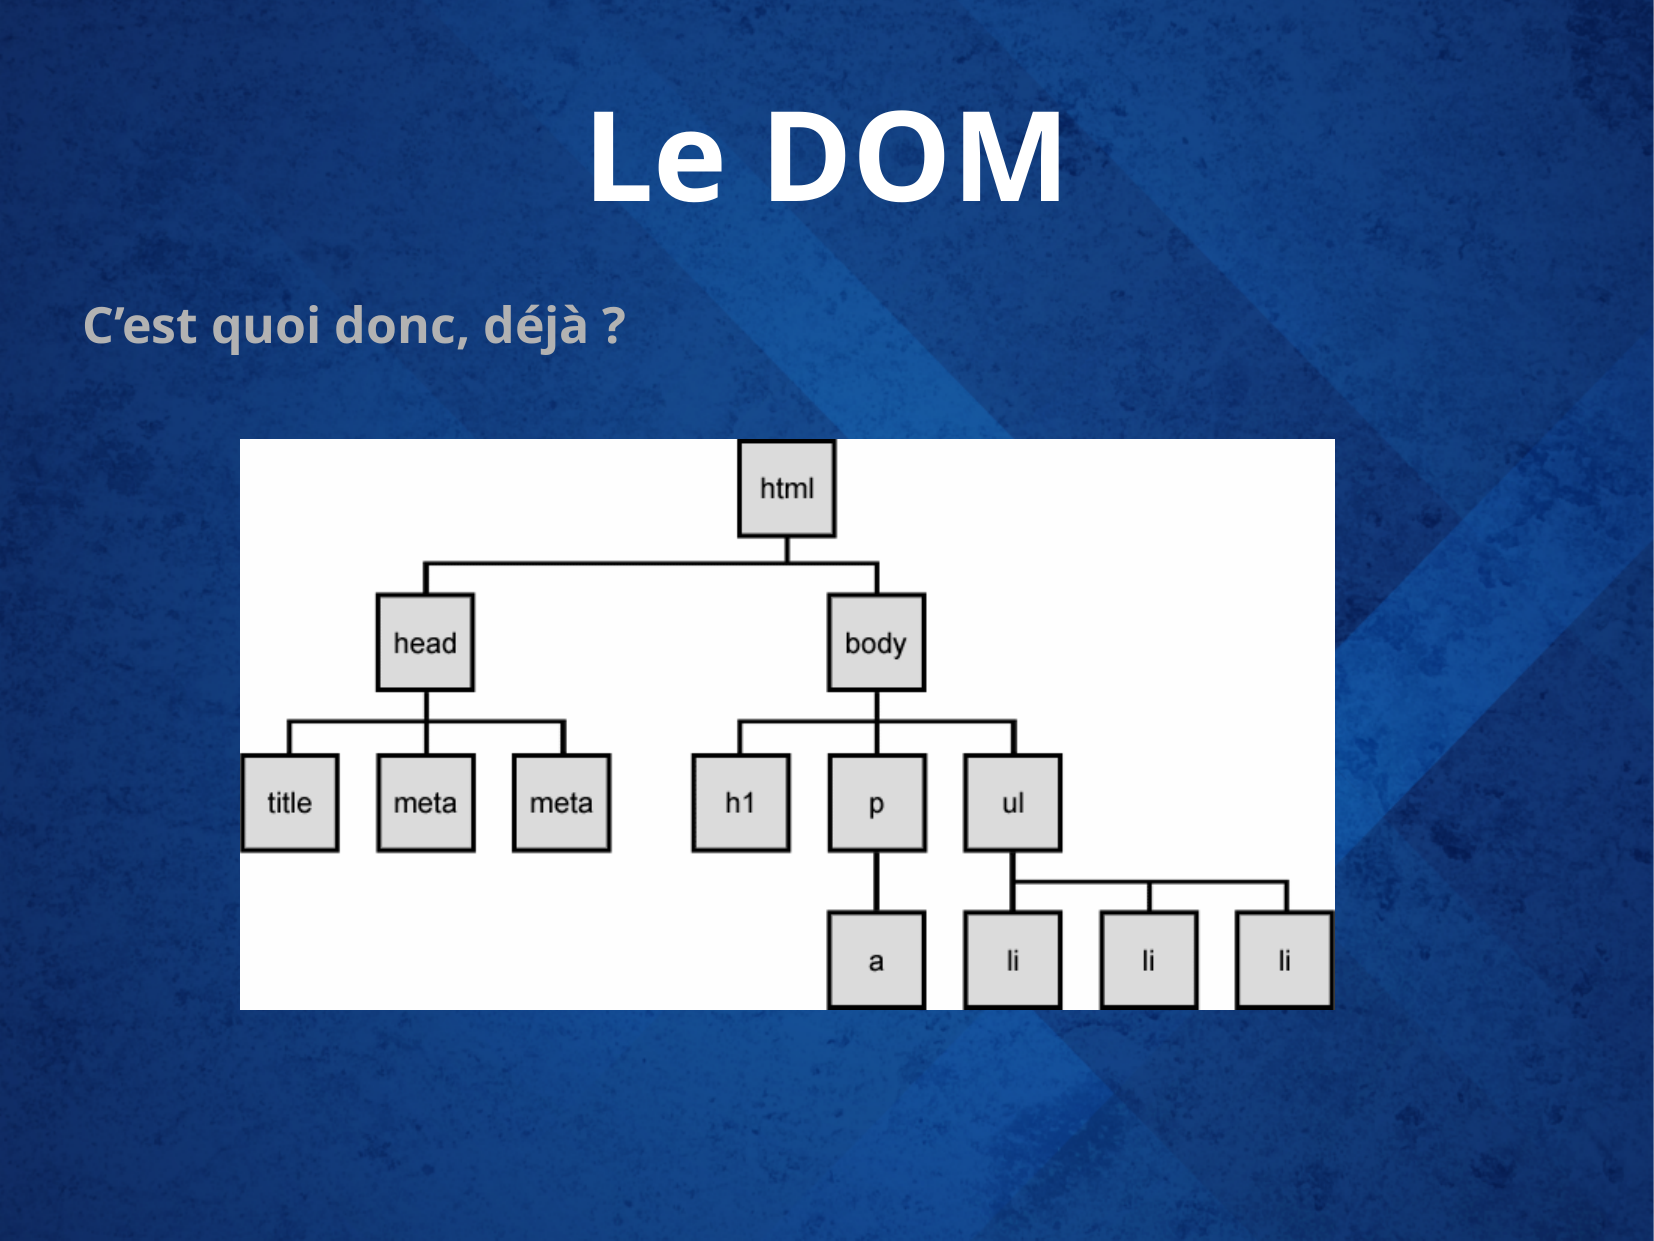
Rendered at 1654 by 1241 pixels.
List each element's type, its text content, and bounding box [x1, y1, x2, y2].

subtitle C’est quoi donc, déjà ? [82, 290, 1538, 1010]
picture [0, 0, 1654, 1241]
title Le DOM [82, 49, 1571, 257]
